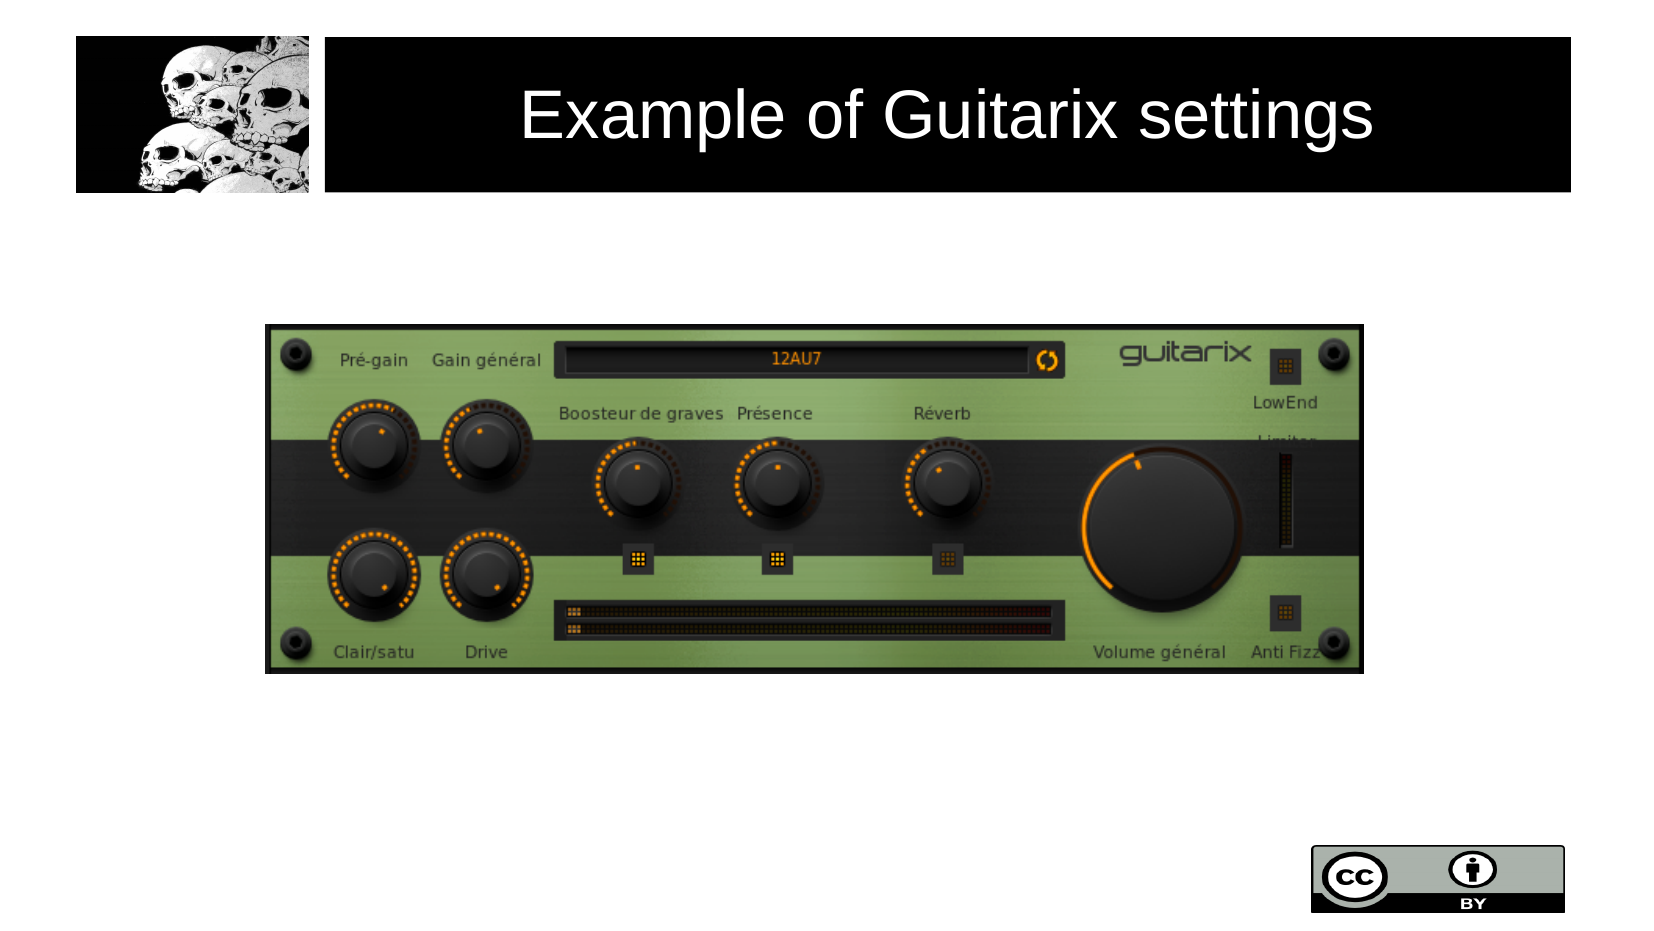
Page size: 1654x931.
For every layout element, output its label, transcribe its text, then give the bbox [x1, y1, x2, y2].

picture [76, 36, 309, 193]
picture [265, 324, 1364, 674]
title Example of Guitarix settings [324, 37, 1571, 193]
picture [1311, 845, 1565, 913]
